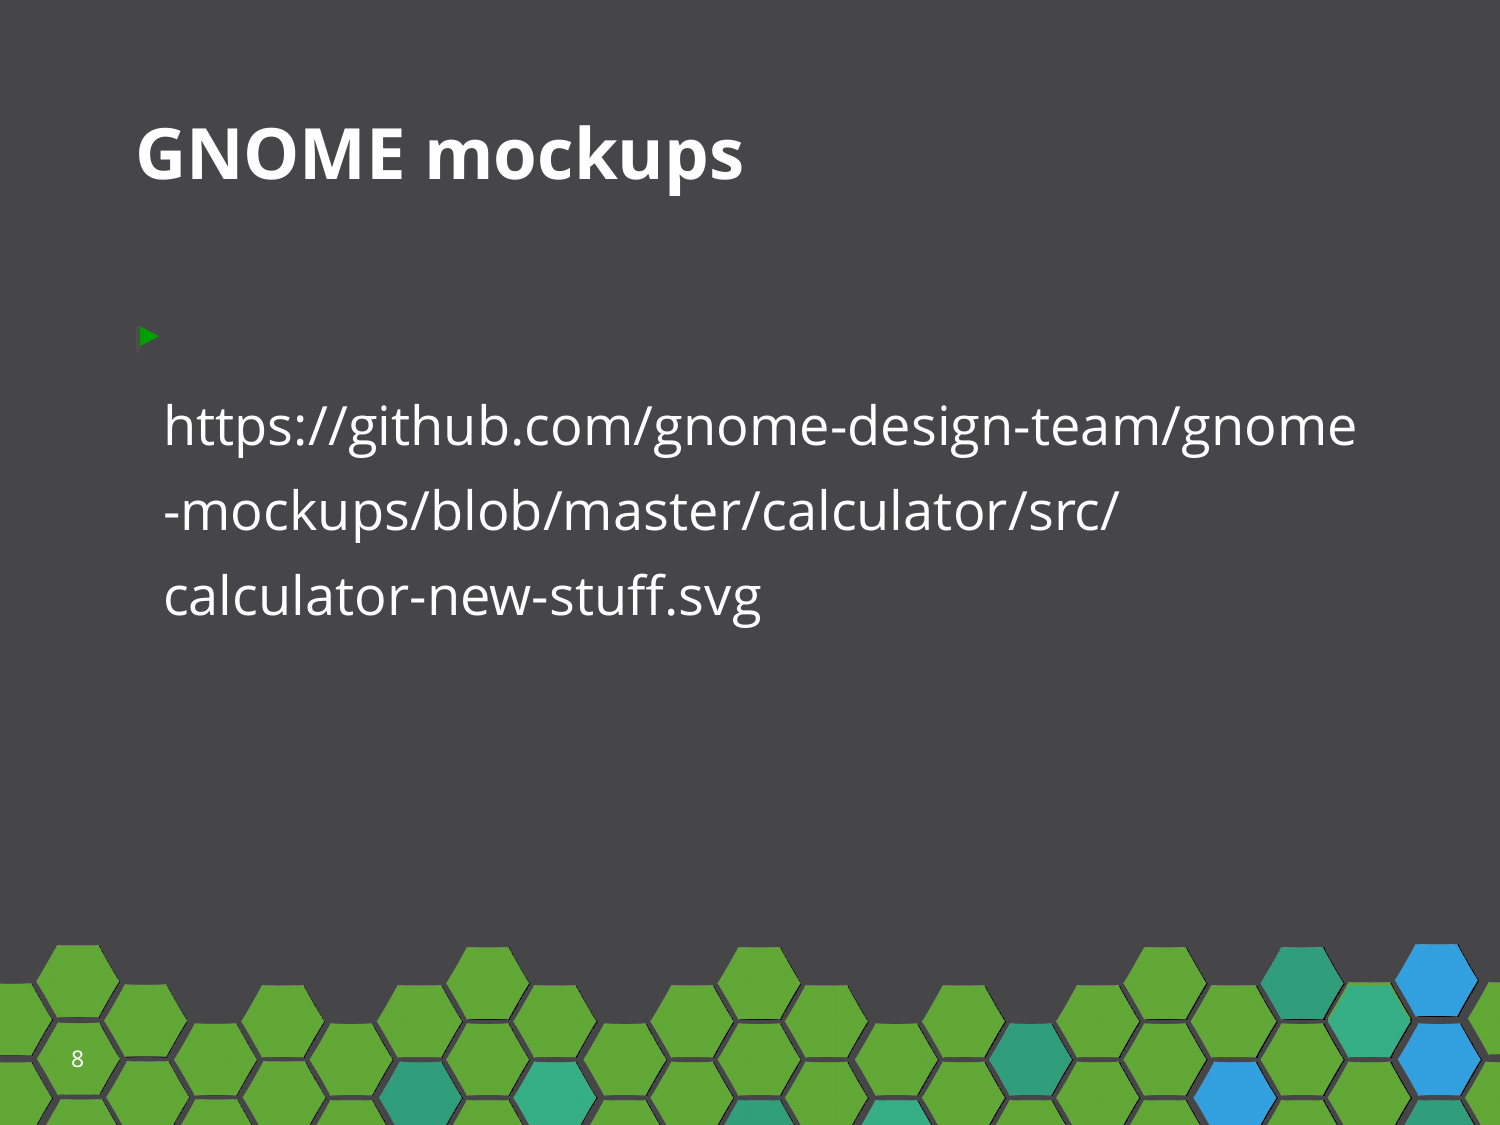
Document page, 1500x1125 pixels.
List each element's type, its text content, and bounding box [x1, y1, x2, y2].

list https://github.com/gnome-design-team/gnome-mockups/blob/master/calculator/src/calculator-new-stuff.svg [135, 291, 1372, 945]
picture [0, 944, 1500, 1125]
title GNOME mockups [135, 71, 1372, 234]
